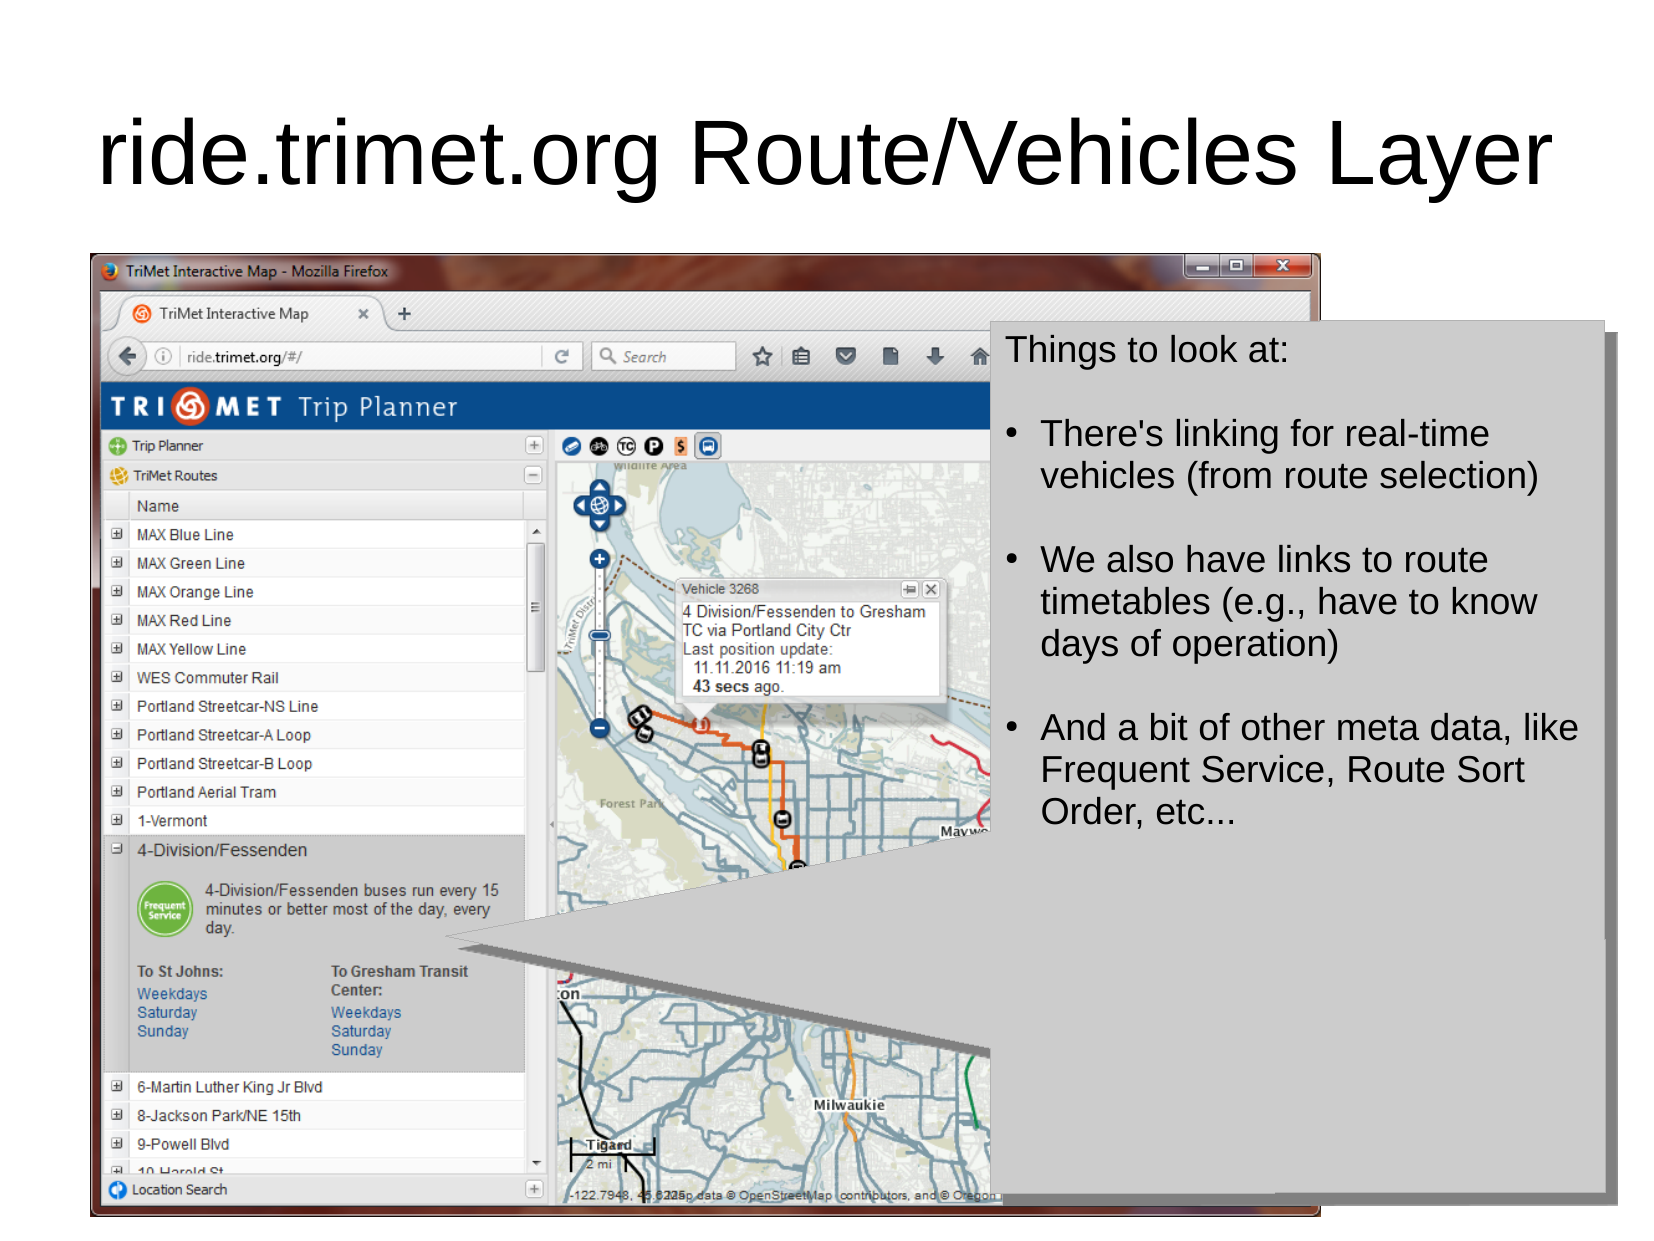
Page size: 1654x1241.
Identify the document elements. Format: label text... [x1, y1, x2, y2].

title ride.trimet.org Route/Vehicles Layer [82, 49, 1571, 257]
text_box Things to look at: There's linking for real-time vehicles (from route selection) We also have links to route timetables (e.g., have to know days of operation) And a bit of other meta data, like Frequent Service, Route Sort Order, etc... [445, 320, 1606, 1194]
picture [90, 253, 1321, 1217]
